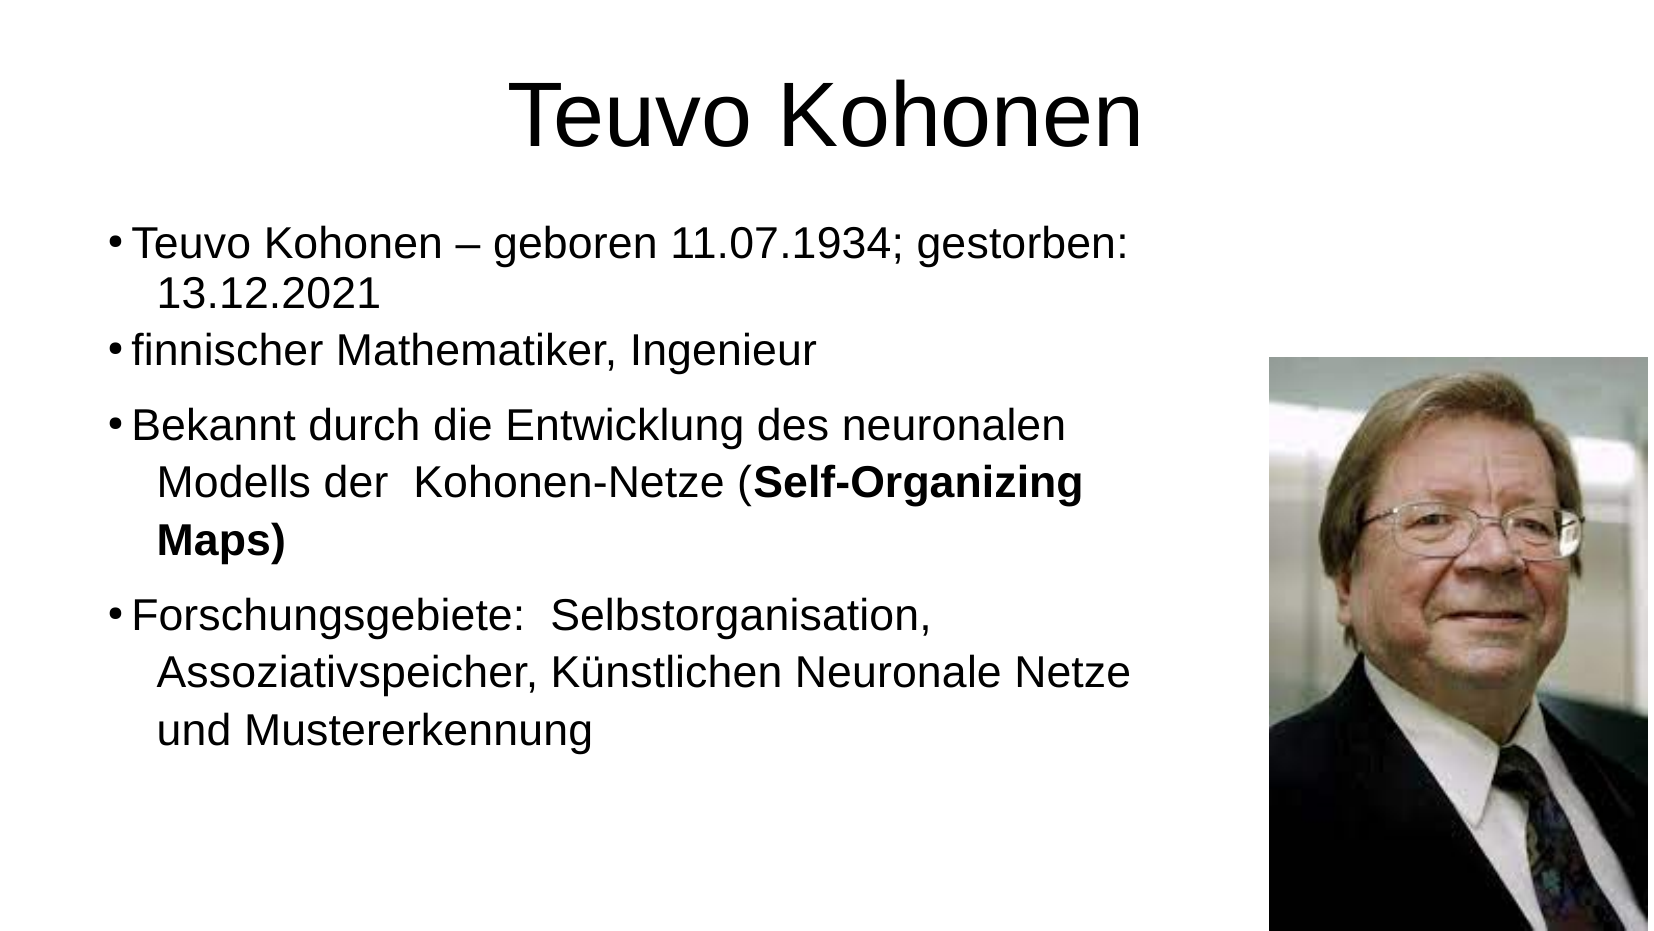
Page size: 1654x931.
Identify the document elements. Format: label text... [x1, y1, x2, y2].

list Teuvo Kohonen – geboren 11.07.1934; gestorben: 13.12.2021 finnischer Mathematiker, Ingenieur Bekannt durch die Entwicklung des neuronalen Modells der Kohonen-Netze (Self-Organizing Maps) Forschungsgebiete: Selbstorganisation, Assoziativspeicher, Künstlichen Neuronale Netze und Mustererkennung [82, 217, 1211, 758]
picture [1269, 357, 1648, 931]
title Teuvo Kohonen [82, 37, 1571, 193]
